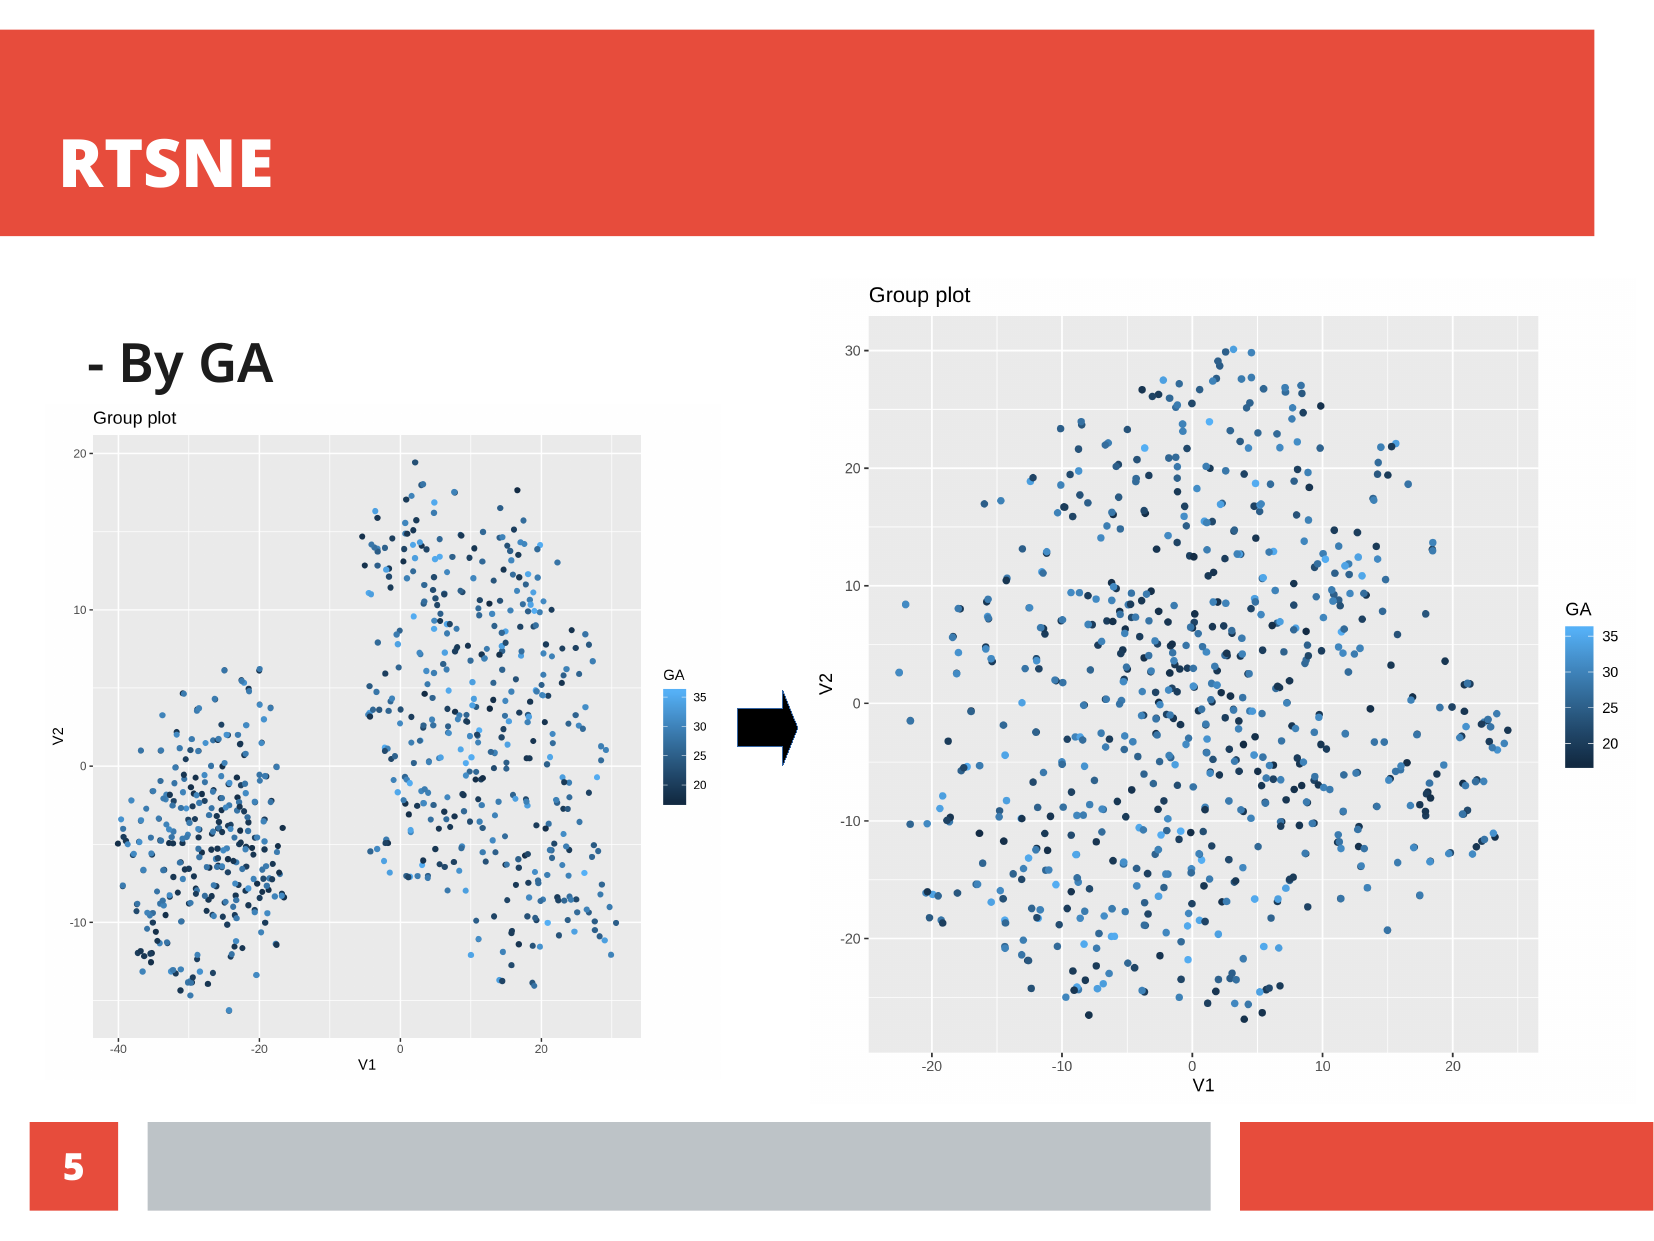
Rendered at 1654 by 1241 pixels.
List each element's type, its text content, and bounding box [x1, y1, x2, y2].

picture [45, 404, 721, 1081]
title RTSNE [59, 59, 1595, 207]
picture [810, 278, 1636, 1104]
list - By GA [59, 324, 810, 1093]
text_box [737, 690, 798, 766]
